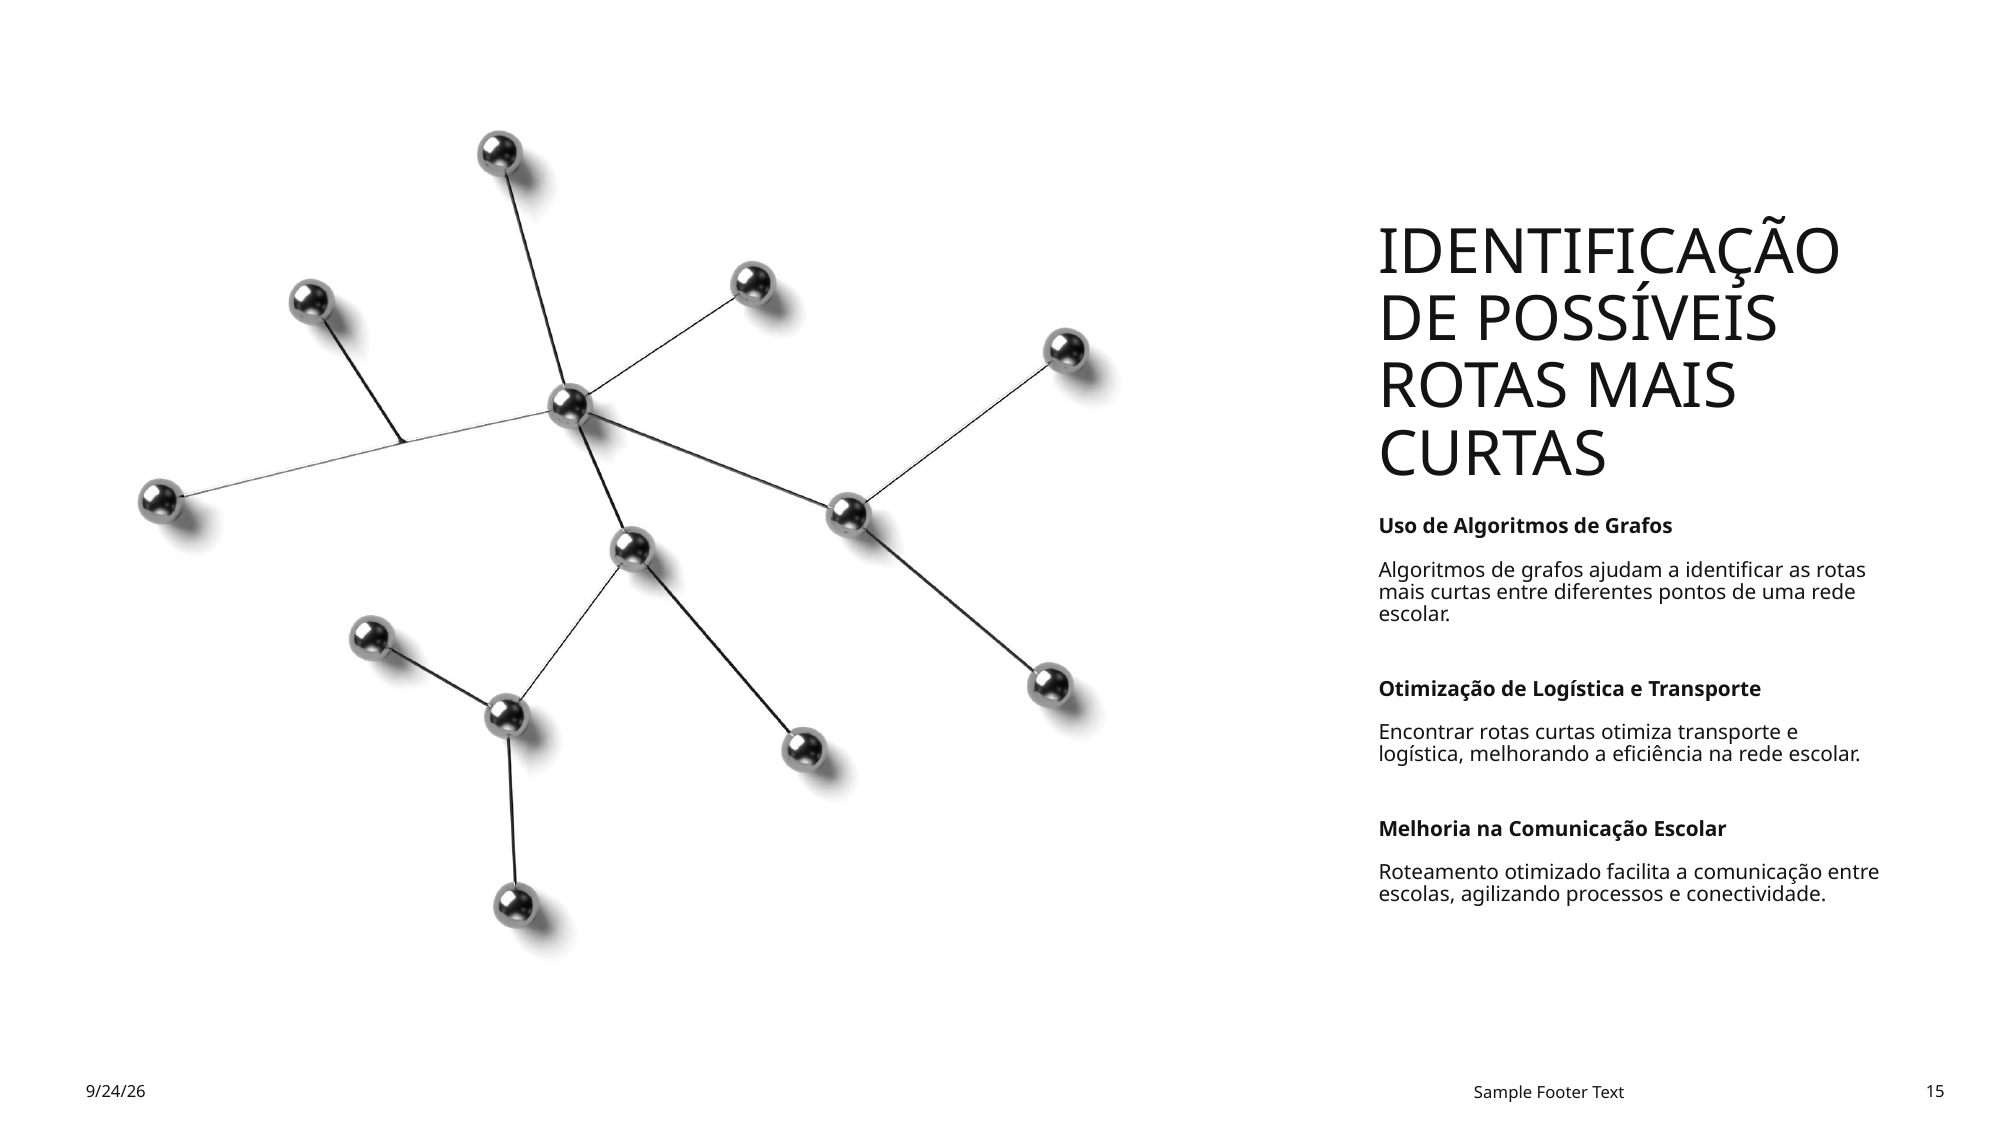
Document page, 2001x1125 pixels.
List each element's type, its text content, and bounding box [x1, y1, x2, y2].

text_box [1910, 1064, 1986, 1120]
text_box Uso de Algoritmos de Grafos Algoritmos de grafos ajudam a identificar as rotas mais curtas entre diferentes pontos de uma rede escolar. Otimização de Logística e Transporte Encontrar rotas curtas otimiza transporte e logística, melhorando a eficiência na rede escolar. Melhoria na Comunicação Escolar Roteamento otimizado facilita a comunicação entre escolas, agilizando processos e conectividade. [1363, 508, 1901, 994]
title Identificação de possíveis rotas mais curtas [1363, 176, 1901, 497]
text_box Sample Footer Text [1458, 1064, 1896, 1120]
picture [0, 49, 1269, 1001]
text_box 12/2/25 [70, 1064, 537, 1120]
